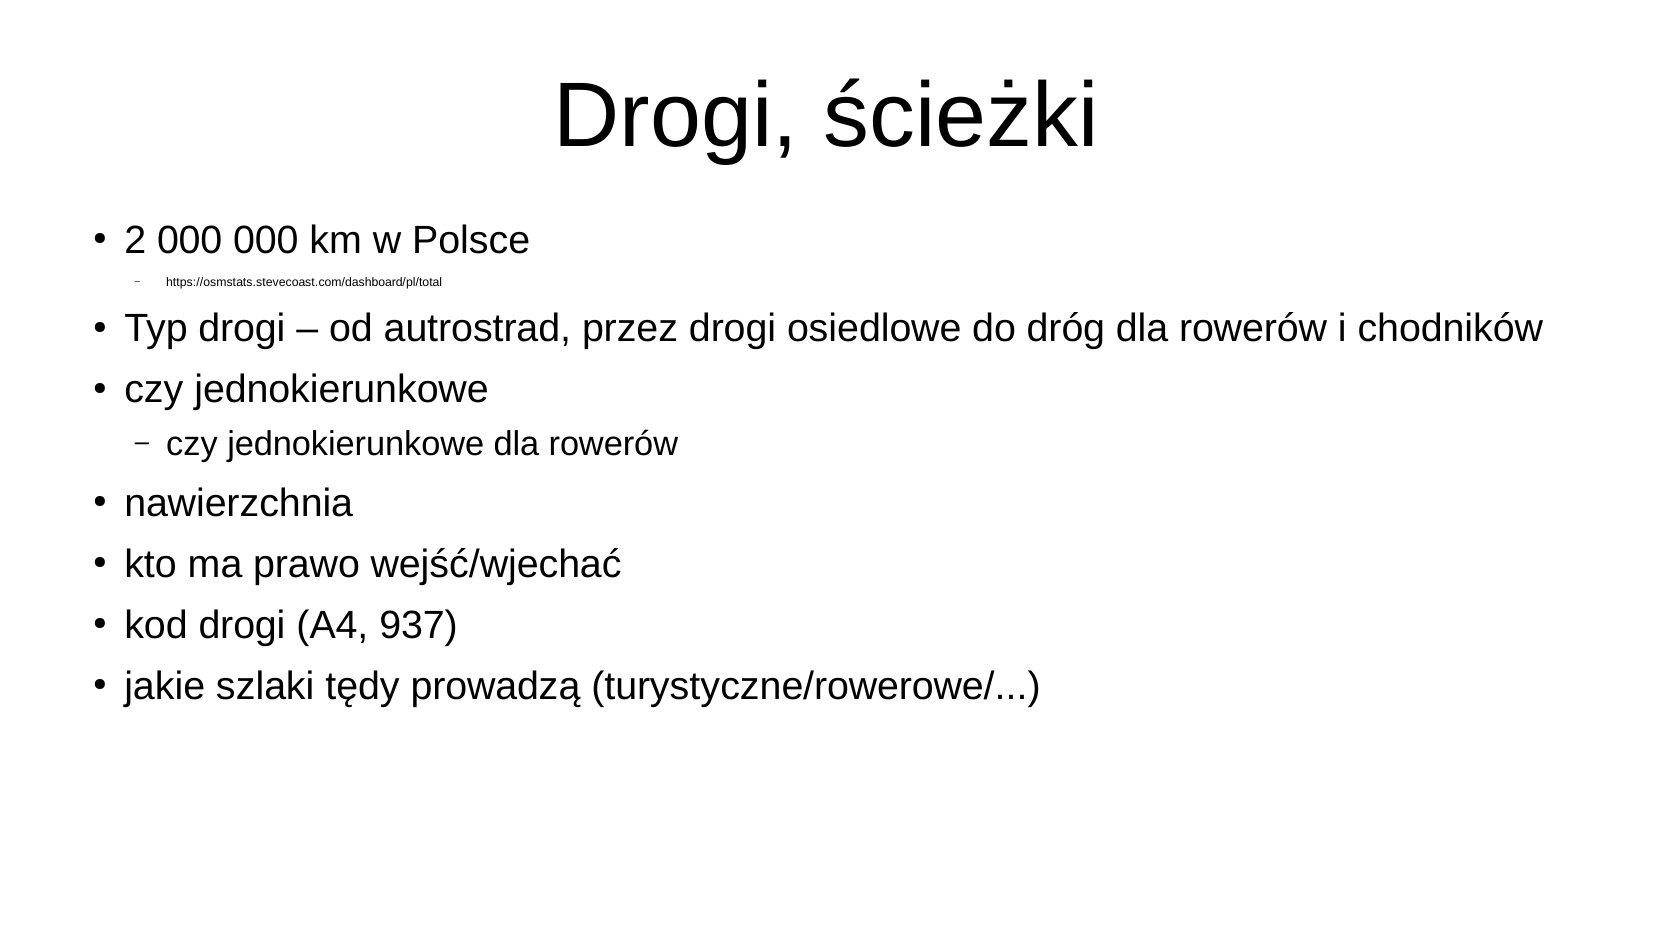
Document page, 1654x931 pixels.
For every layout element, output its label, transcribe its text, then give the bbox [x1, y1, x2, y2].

list 2 000 000 km w Polsce https://osmstats.stevecoast.com/dashboard/pl/total Typ drogi – od autrostrad, przez drogi osiedlowe do dróg dla rowerów i chodników czy jednokierunkowe czy jednokierunkowe dla rowerów nawierzchnia kto ma prawo wejść/wjechać kod drogi (A4, 937) jakie szlaki tędy prowadzą (turystyczne/rowerowe/...) [82, 217, 1571, 757]
title Drogi, ścieżki [82, 37, 1571, 193]
